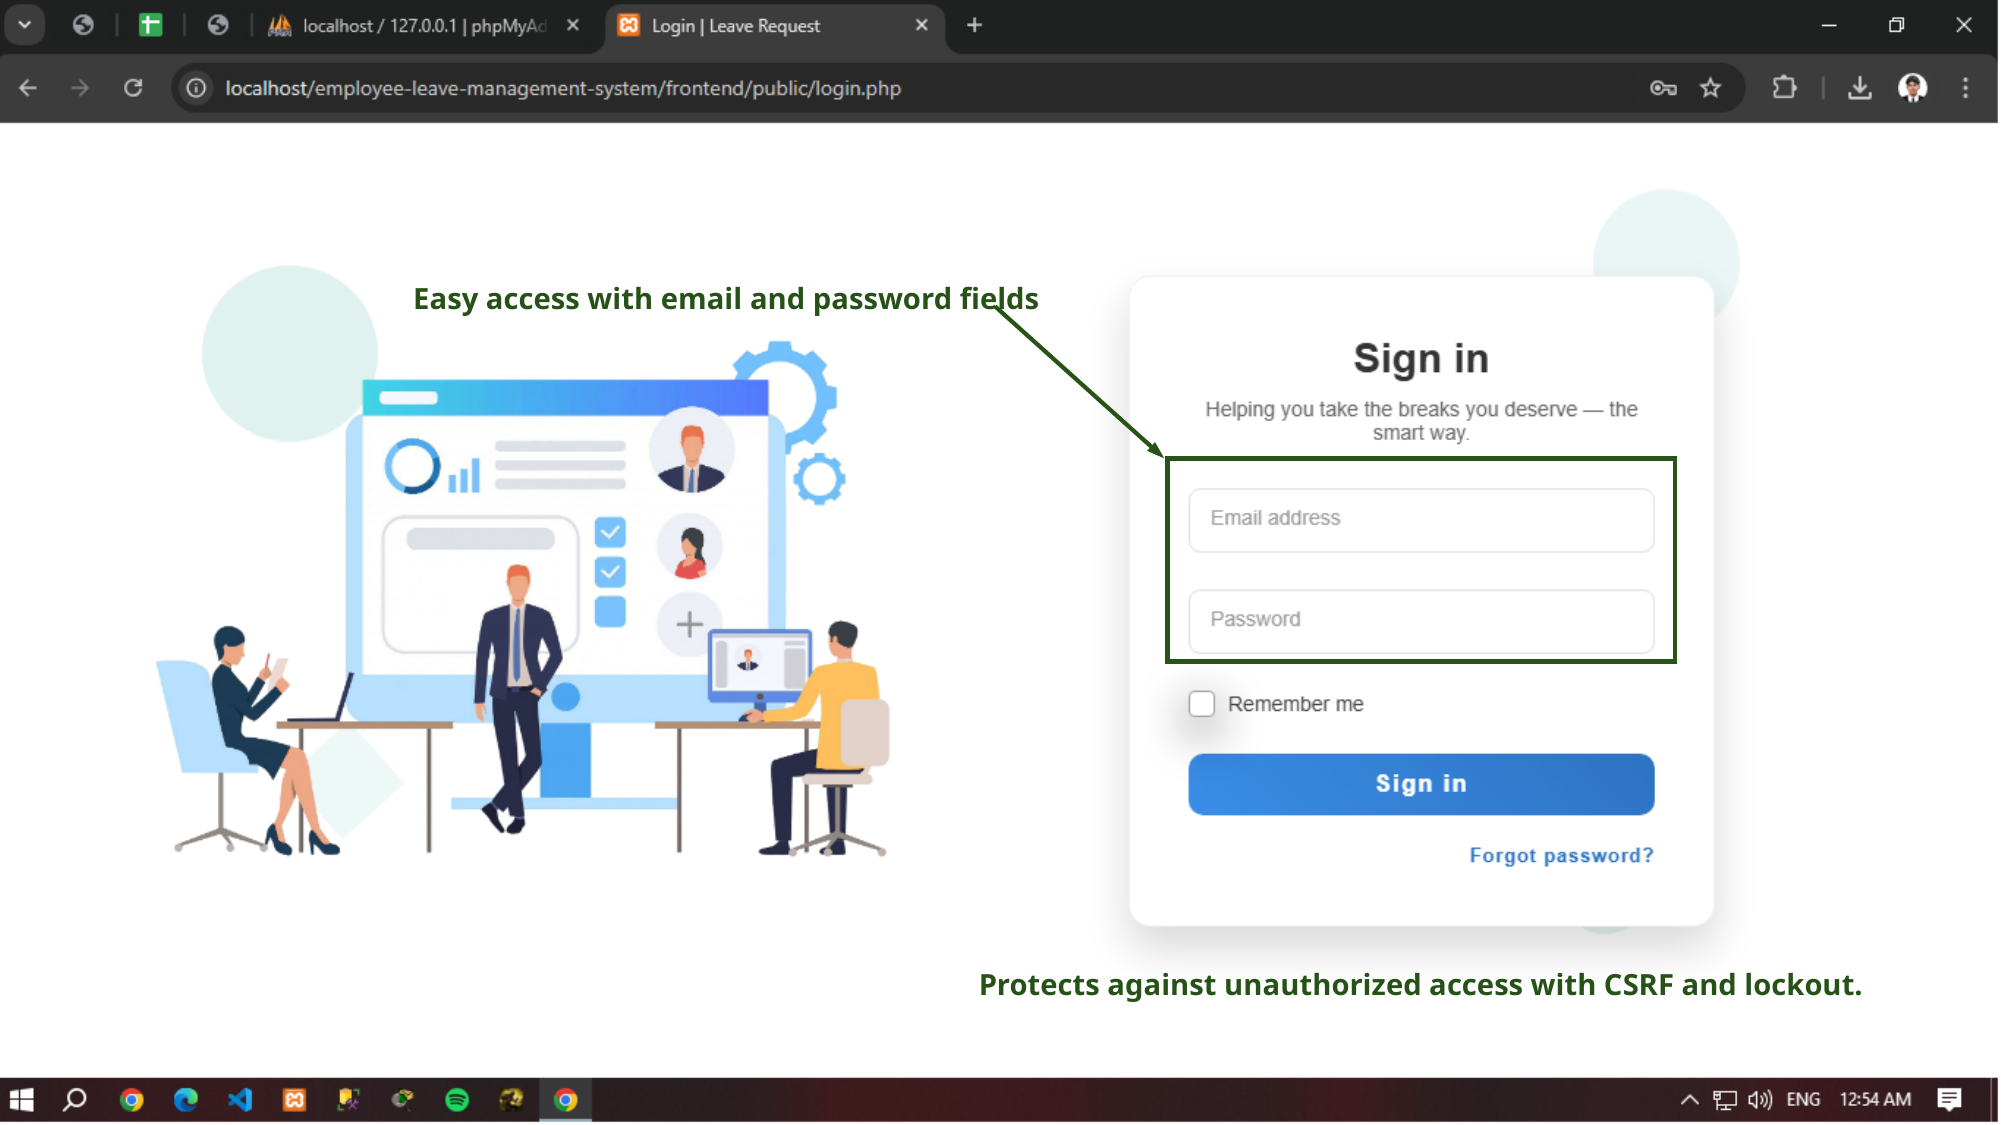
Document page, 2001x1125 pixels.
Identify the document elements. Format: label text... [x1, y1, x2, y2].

text_box [477, 328, 804, 589]
text_box Protects against unauthorized access with CSRF and lockout. [949, 958, 1893, 1045]
picture [0, 0, 2000, 1125]
text_box Easy access with email and password fields [398, 272, 1209, 323]
